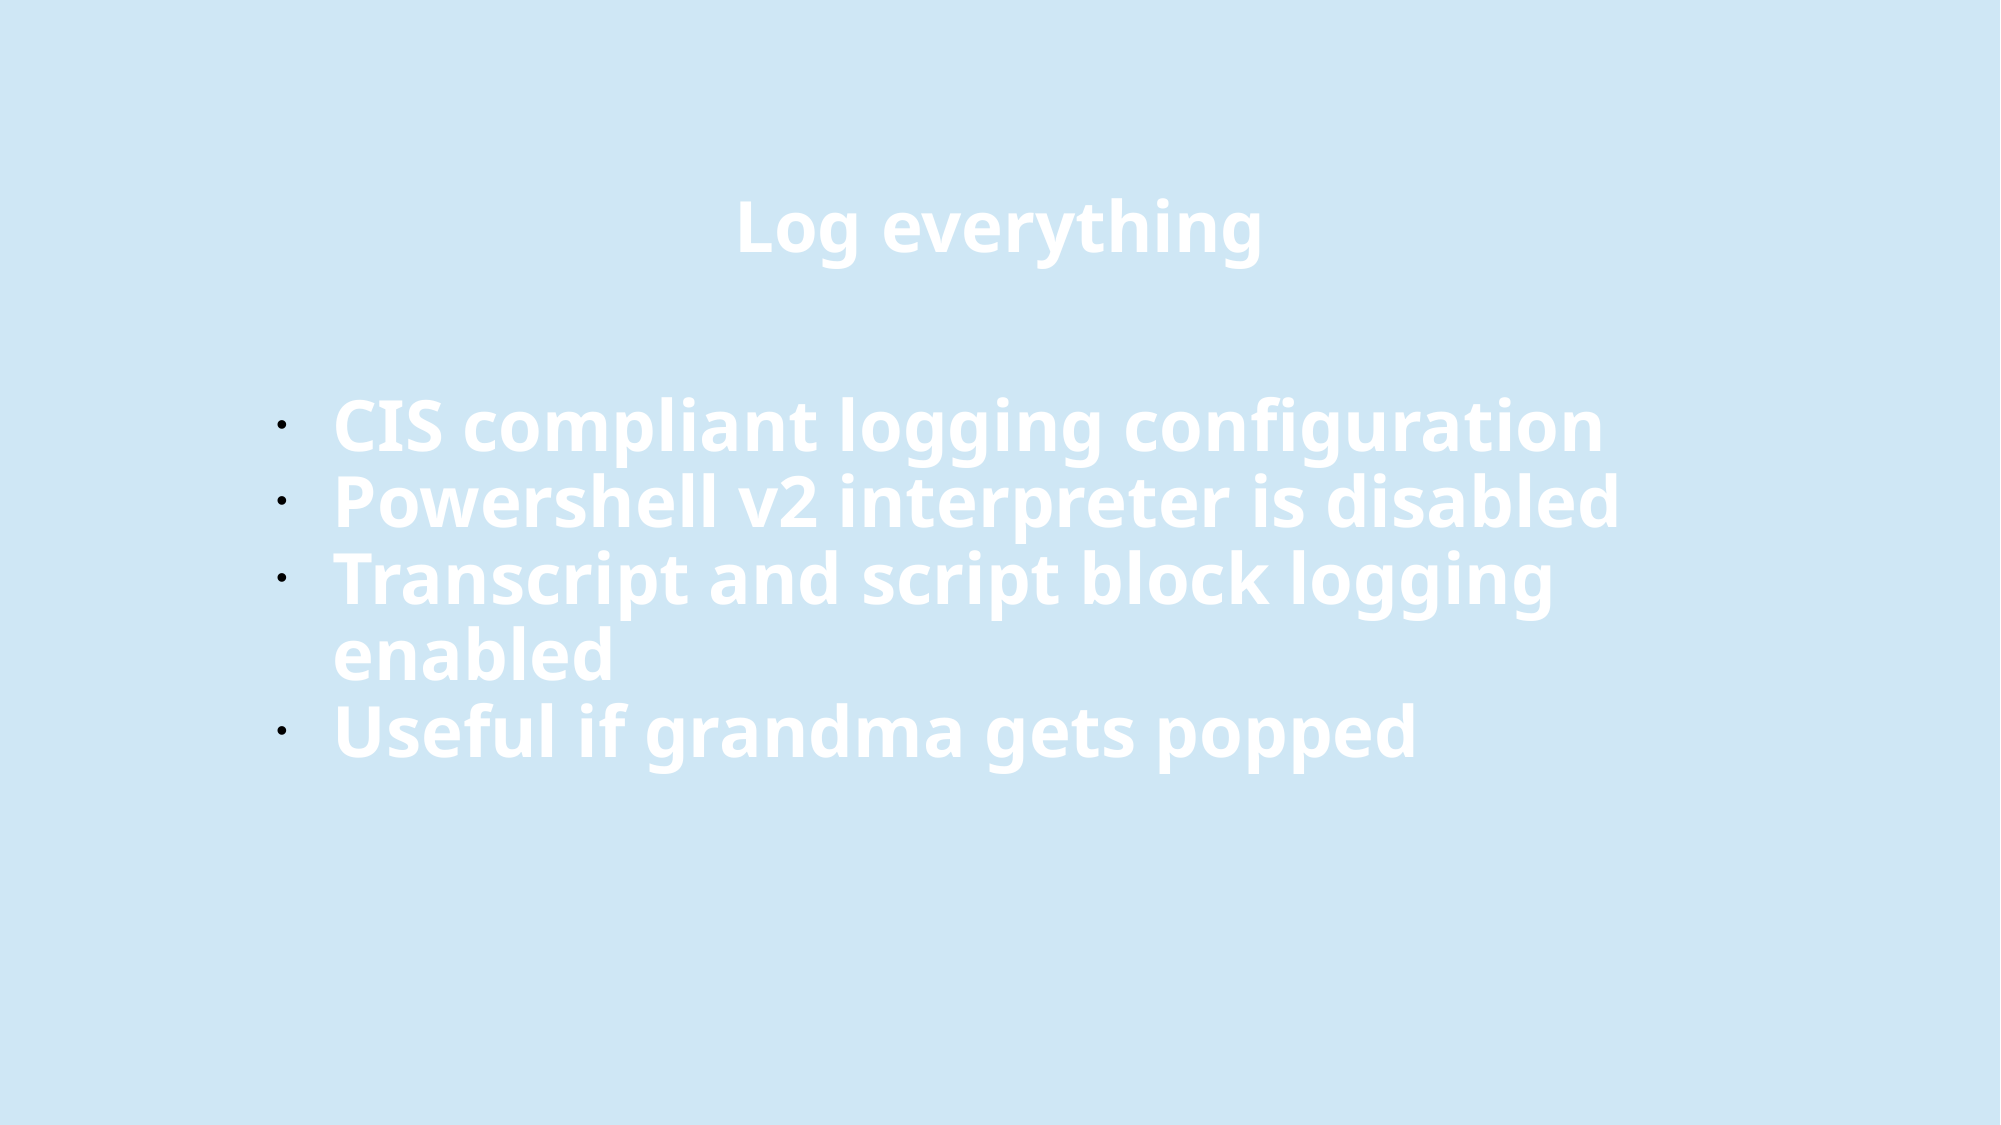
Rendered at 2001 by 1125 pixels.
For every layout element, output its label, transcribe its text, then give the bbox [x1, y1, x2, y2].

title Log everything [261, 184, 1739, 383]
subtitle CIS compliant logging configuration Powershell v2 interpreter is disabled Transcript and script block logging enabled Useful if grandma gets popped [261, 383, 1739, 863]
